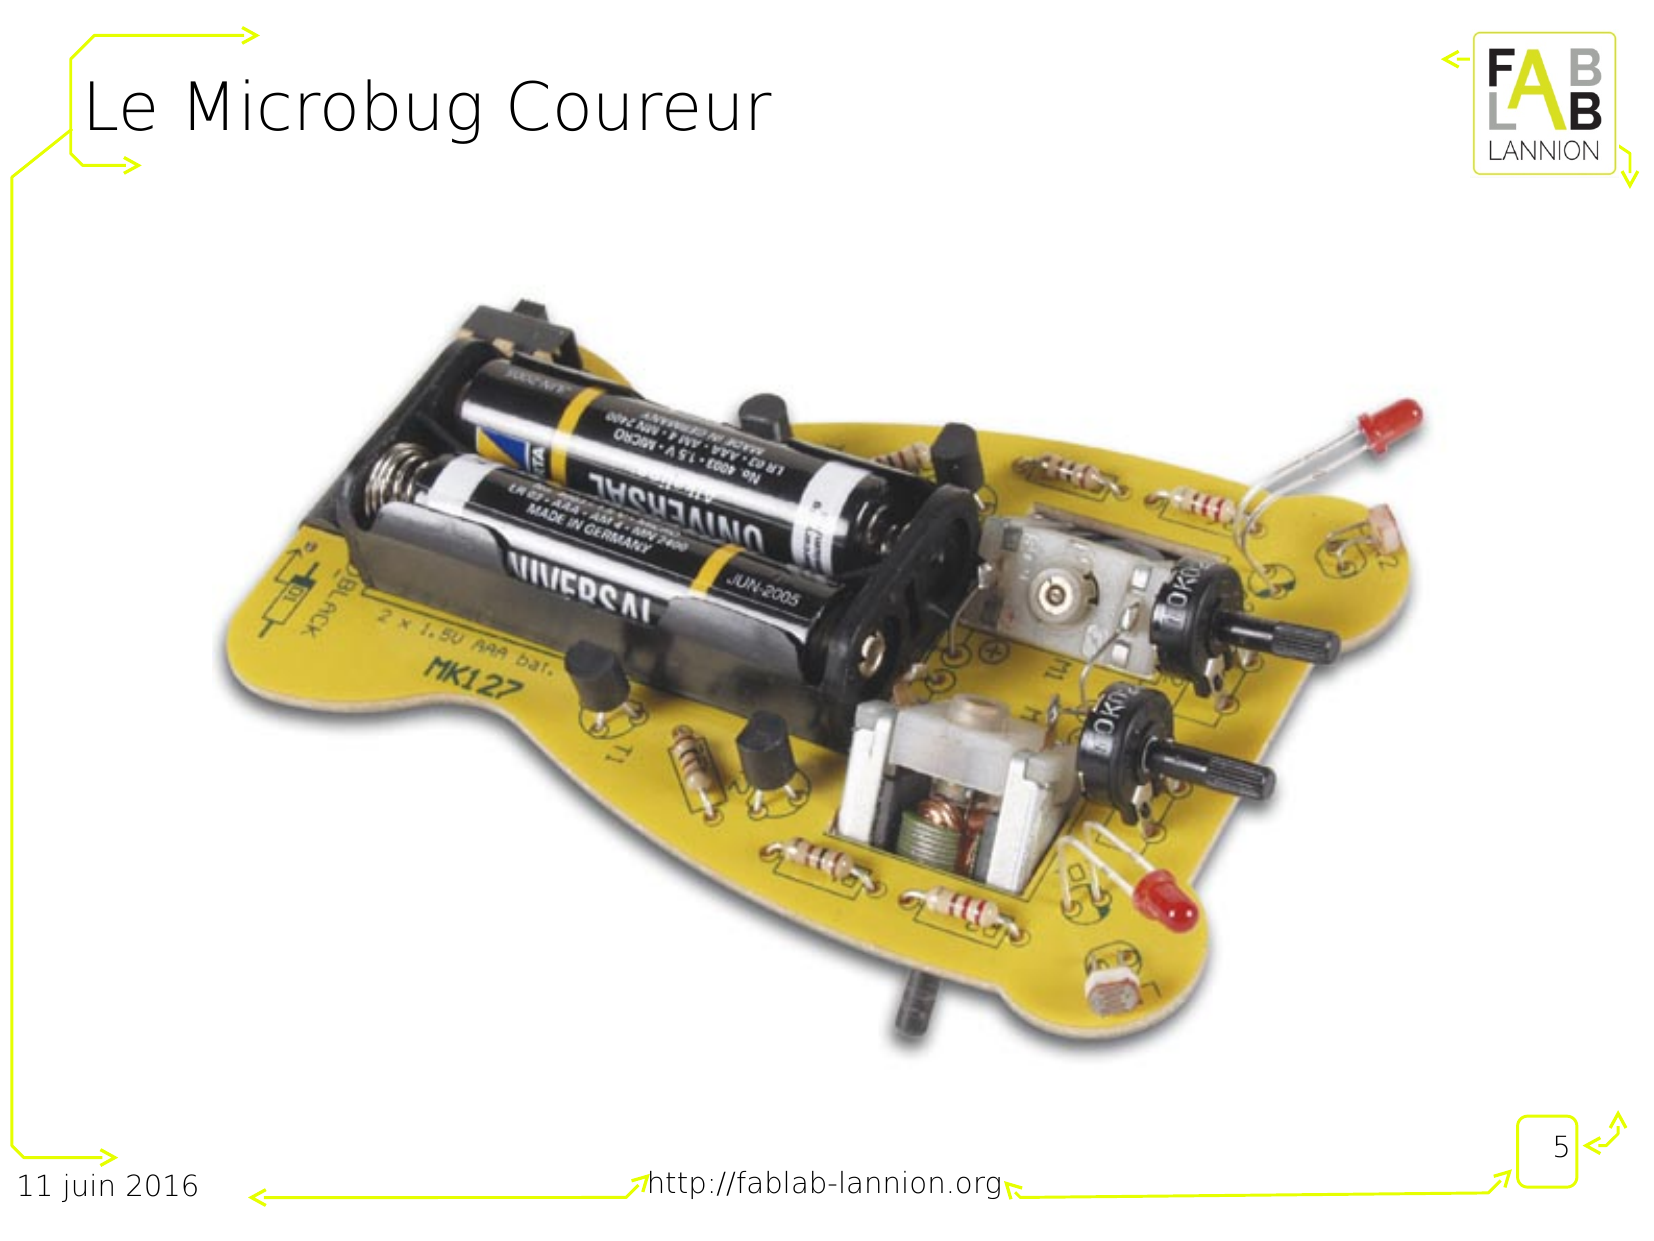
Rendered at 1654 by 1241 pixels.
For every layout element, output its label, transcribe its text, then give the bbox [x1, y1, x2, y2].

title Le Microbug Coureur [82, 49, 1441, 166]
picture [1470, 29, 1619, 178]
picture [212, 252, 1463, 1099]
